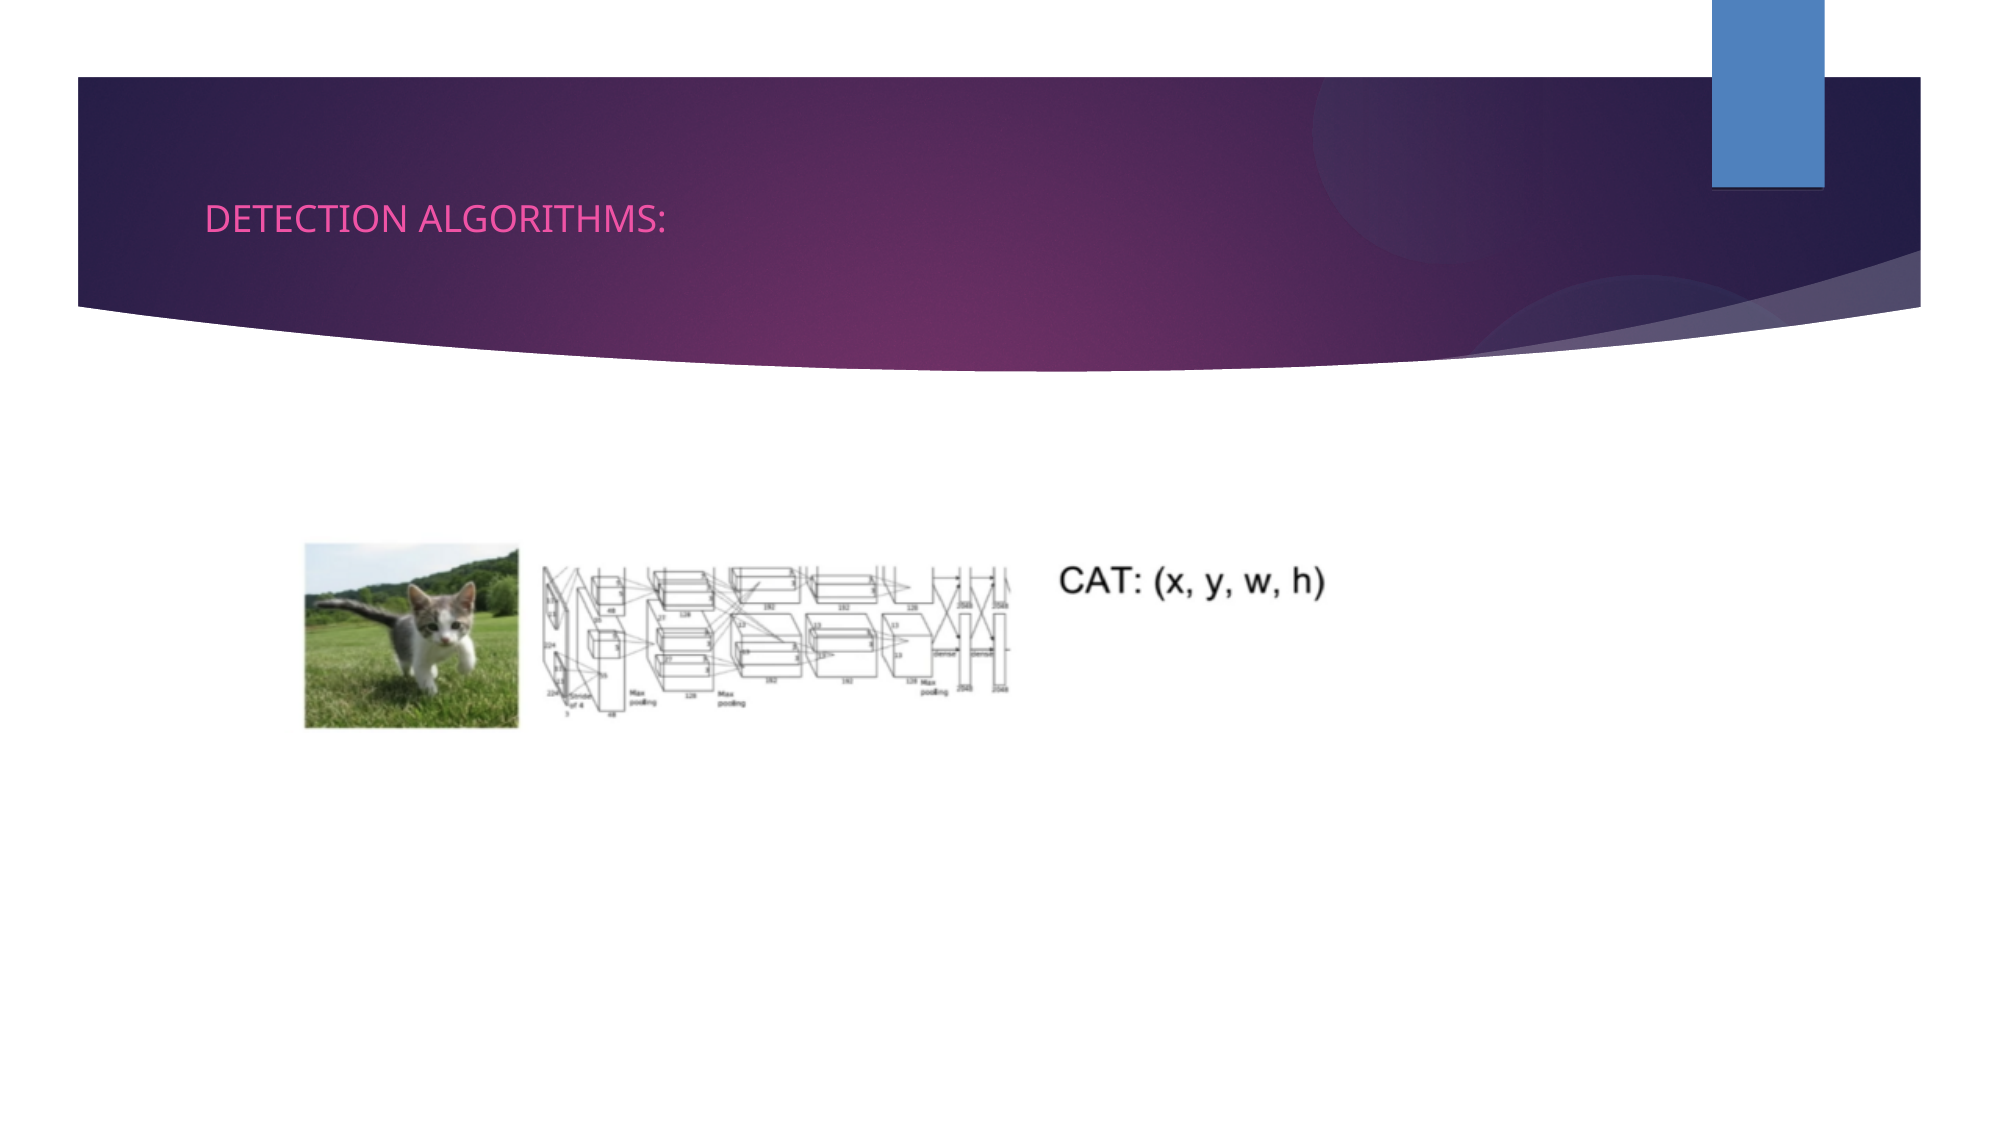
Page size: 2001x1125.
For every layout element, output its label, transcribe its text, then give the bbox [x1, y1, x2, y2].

text_box Detection algorithms: [189, 159, 1627, 276]
picture [79, 78, 1920, 371]
picture [283, 521, 1378, 733]
